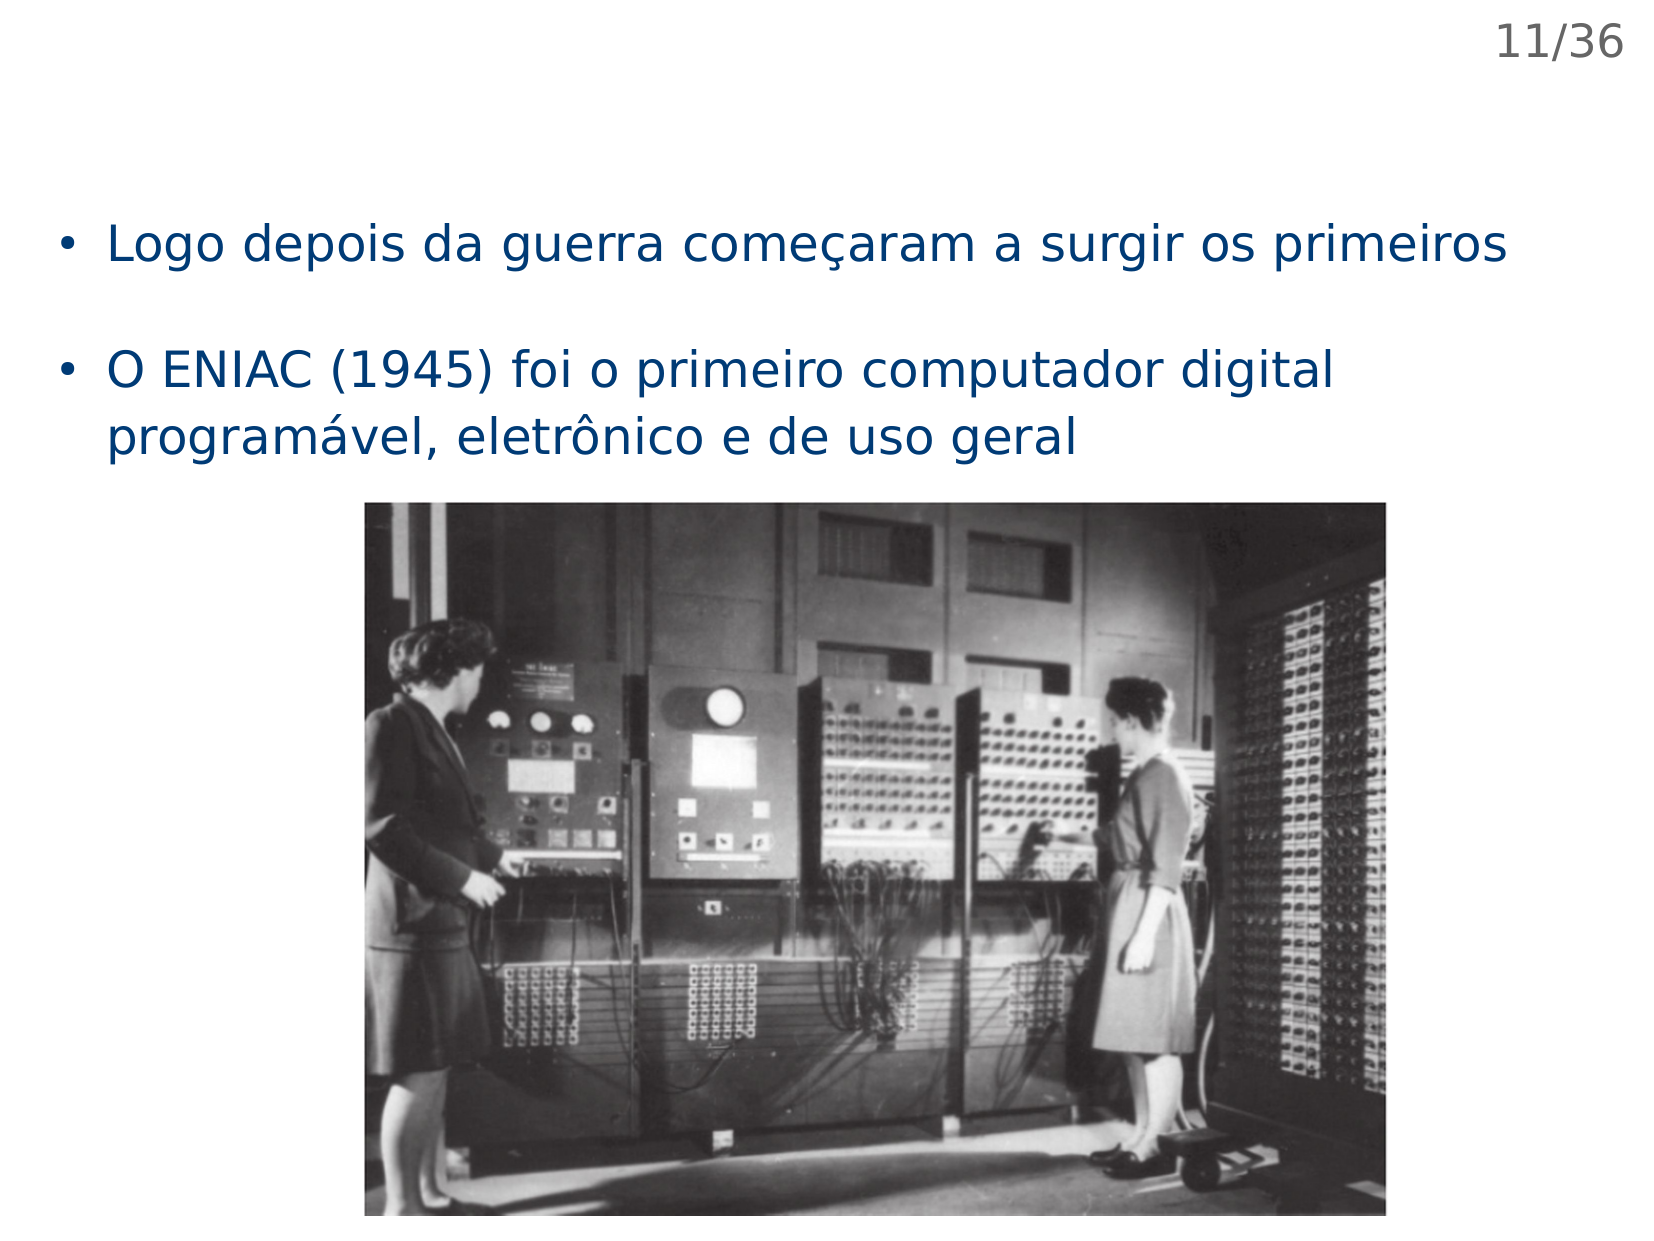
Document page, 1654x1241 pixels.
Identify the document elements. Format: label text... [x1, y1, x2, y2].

picture [363, 501, 1388, 1216]
list Logo depois da guerra começaram a surgir os primeiros O ENIAC (1945) foi o primeiro computador digital programável, eletrônico e de uso geral [59, 206, 1625, 1211]
